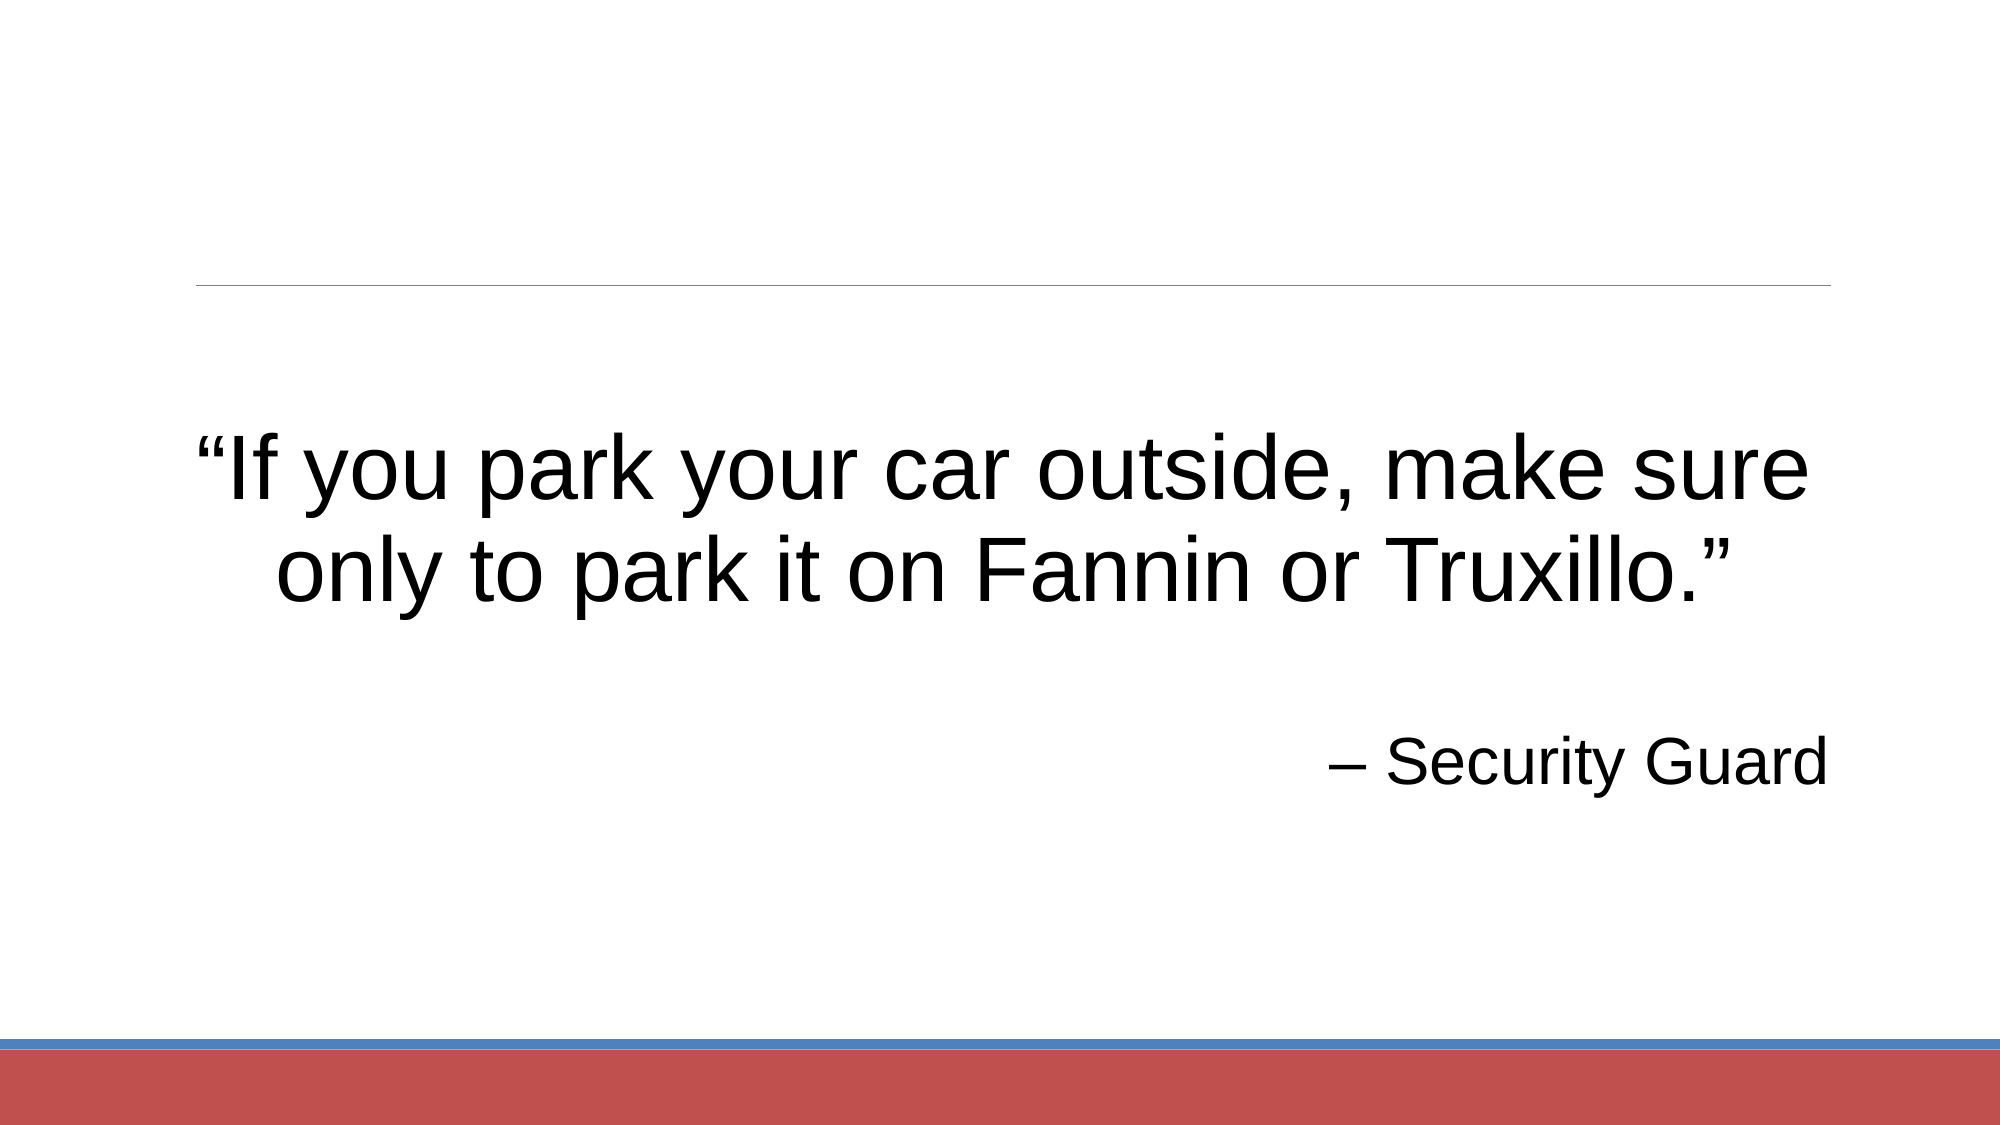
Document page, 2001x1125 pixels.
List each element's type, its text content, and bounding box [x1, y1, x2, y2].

subtitle “If you park your car outside, make sure only to park it on Fannin or Truxillo.” – Security Guard [180, 299, 1830, 916]
